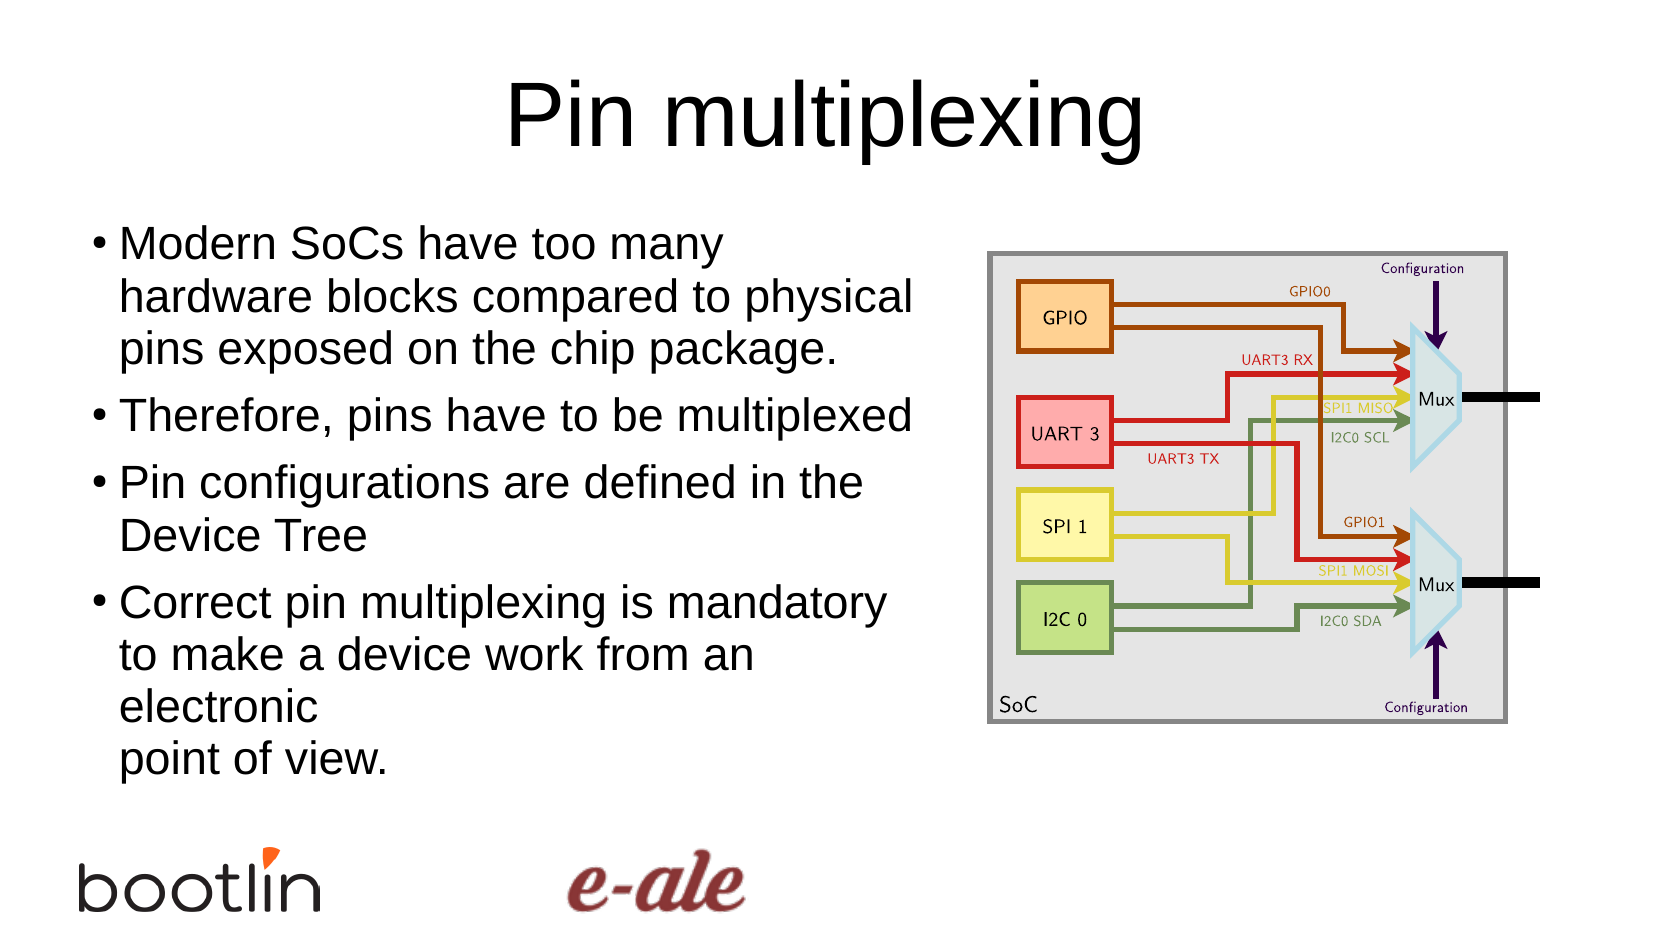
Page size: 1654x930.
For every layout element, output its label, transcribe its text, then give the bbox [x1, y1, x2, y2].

text_box [990, 253, 1506, 722]
picture [79, 847, 320, 912]
picture [565, 847, 749, 915]
list Modern SoCs have too many hardware blocks compared to physical pins exposed on the chip package. Therefore, pins have to be multiplexed Pin configurations are defined in the Device Tree Correct pin multiplexing is mandatory to make a device work from an electronic point of view. [82, 217, 916, 811]
title Pin multiplexing [82, 37, 1571, 193]
